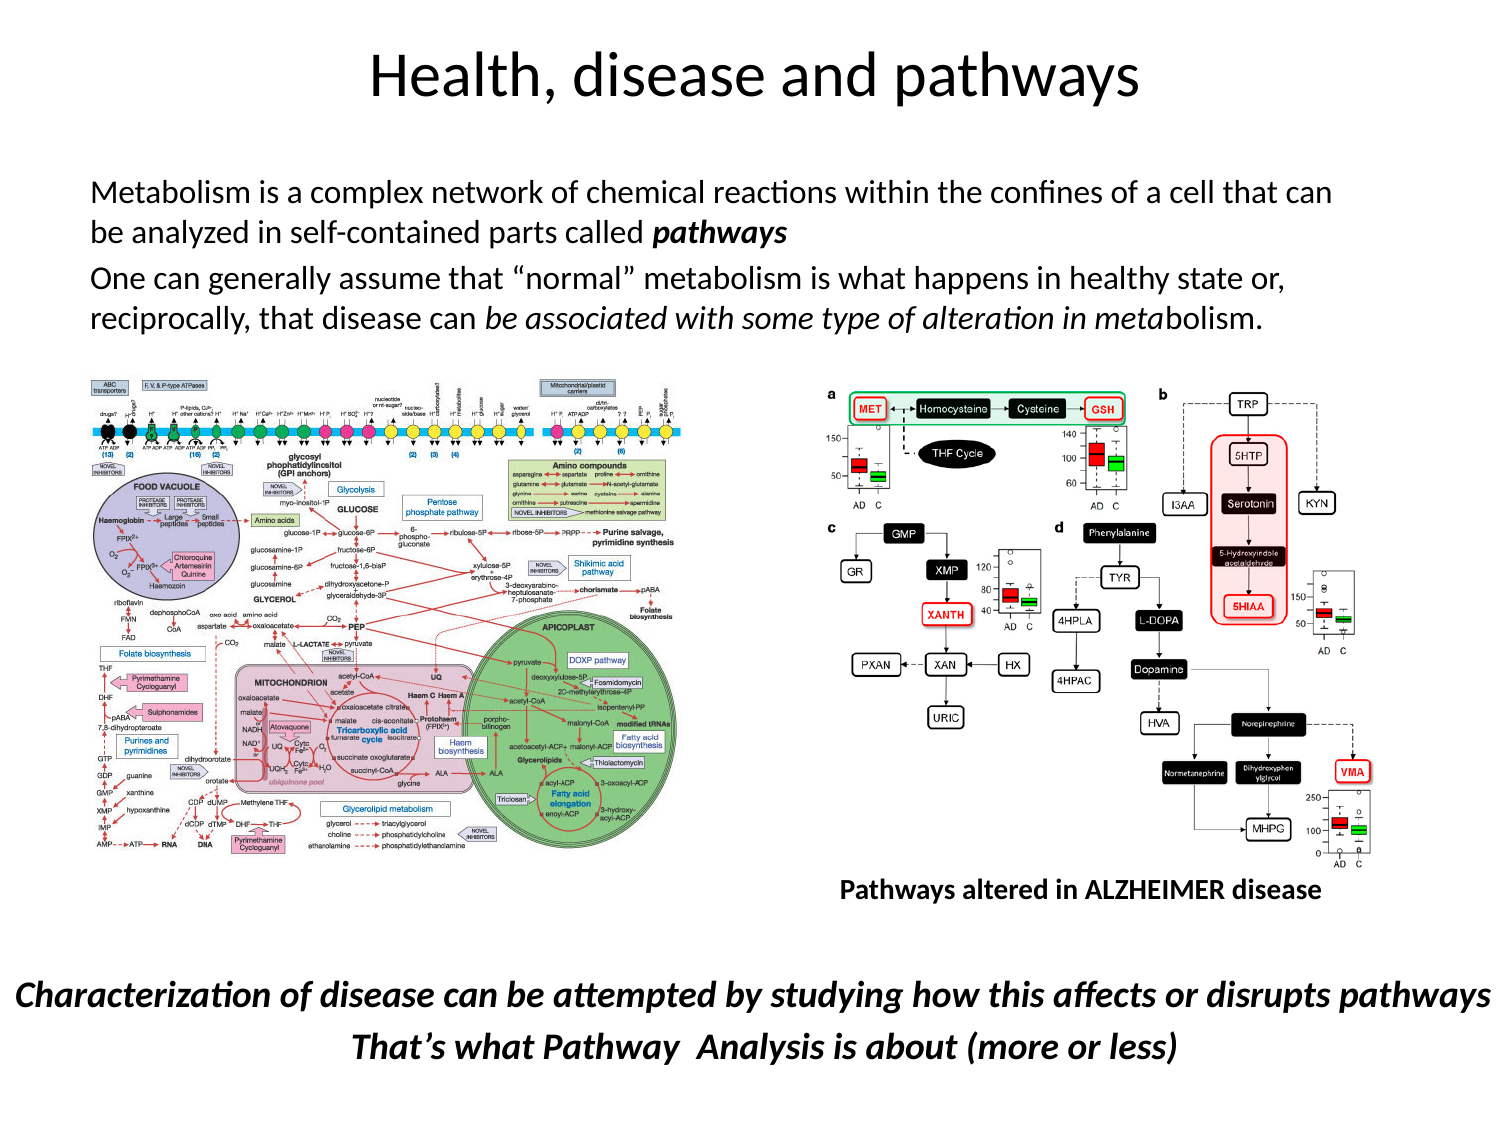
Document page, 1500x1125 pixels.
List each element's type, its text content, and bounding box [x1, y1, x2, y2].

picture [87, 374, 682, 857]
text_box Pathways altered in ALZHEIMER disease [749, 862, 1413, 912]
text_box Characterization of disease can be attempted by studying how this affects or disrupts pathways That’s what Pathway Analysis is about (more or less) [0, 962, 1500, 1072]
list Metabolism is a complex network of chemical reactions within the confines of a cell that can be analyzed in self-contained parts called pathways One can generally assume that “normal” metabolism is what happens in healthy state or, reciprocally, that disease can be associated with some type of alteration in metabolism. [75, 162, 1388, 288]
picture [825, 387, 1374, 862]
title Health, disease and pathways [80, 24, 1431, 118]
